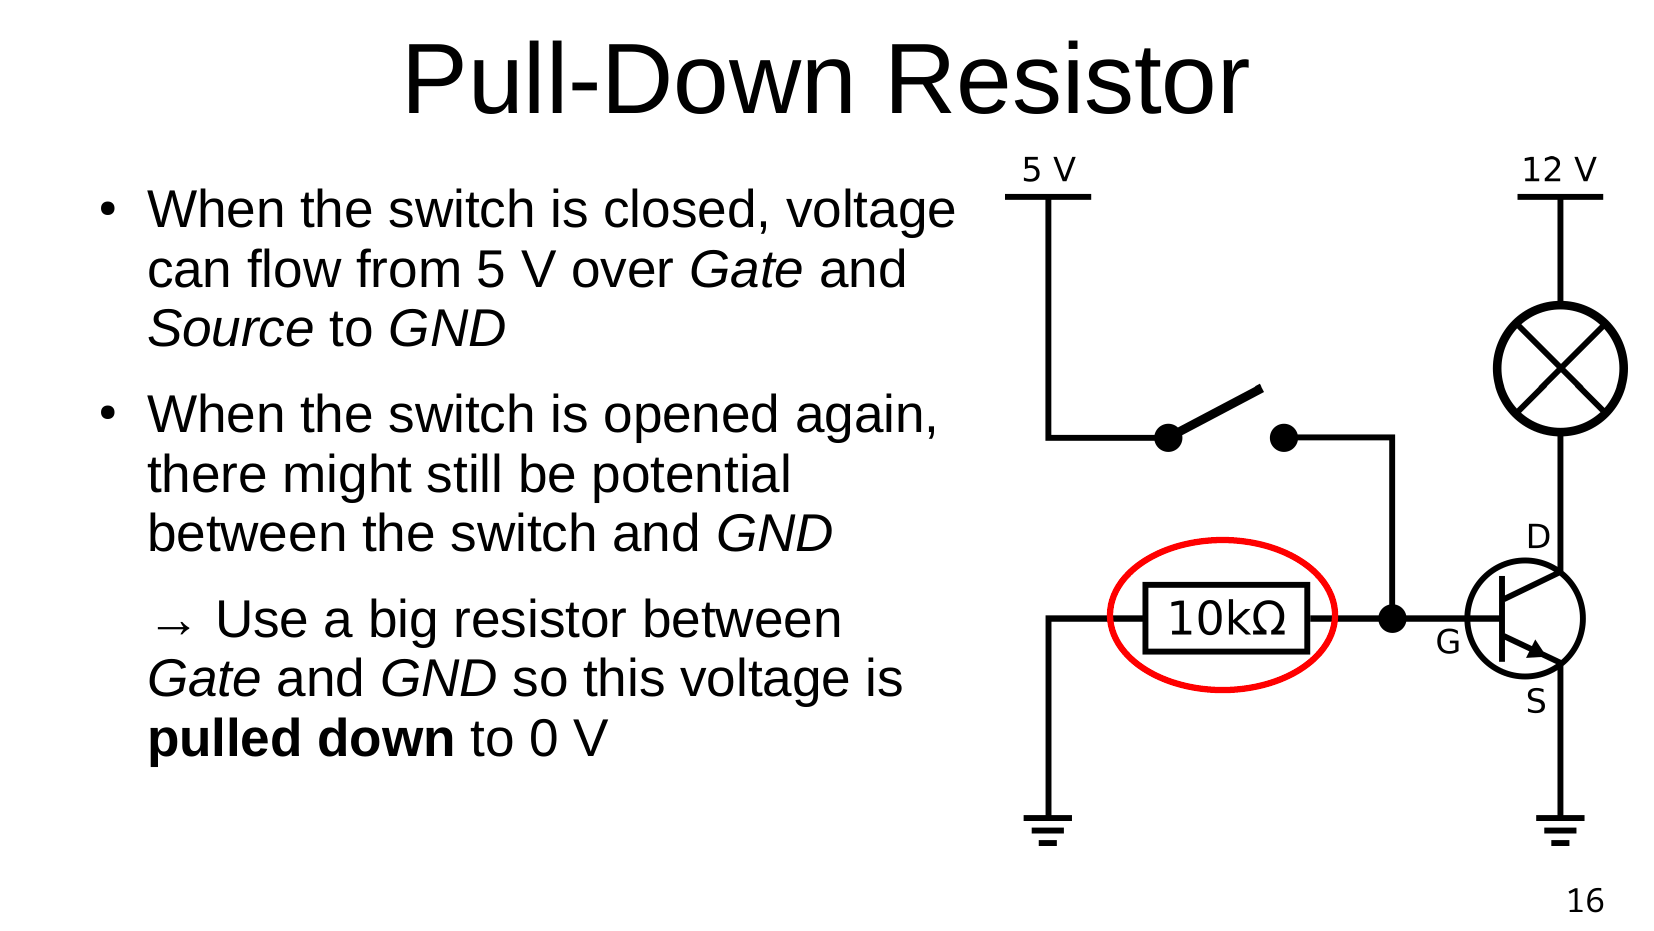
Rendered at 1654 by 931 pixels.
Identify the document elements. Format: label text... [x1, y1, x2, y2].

list When the switch is closed, voltage can flow from 5 V over Gate and Source to GND When the switch is opened again, there might still be potential between the switch and GND → Use a big resistor between Gate and GND so this voltage is pulled down to 0 V [82, 180, 961, 811]
title Pull-Down Resistor [82, 1, 1571, 157]
text_box [1110, 540, 1336, 691]
picture [1005, 156, 1628, 846]
